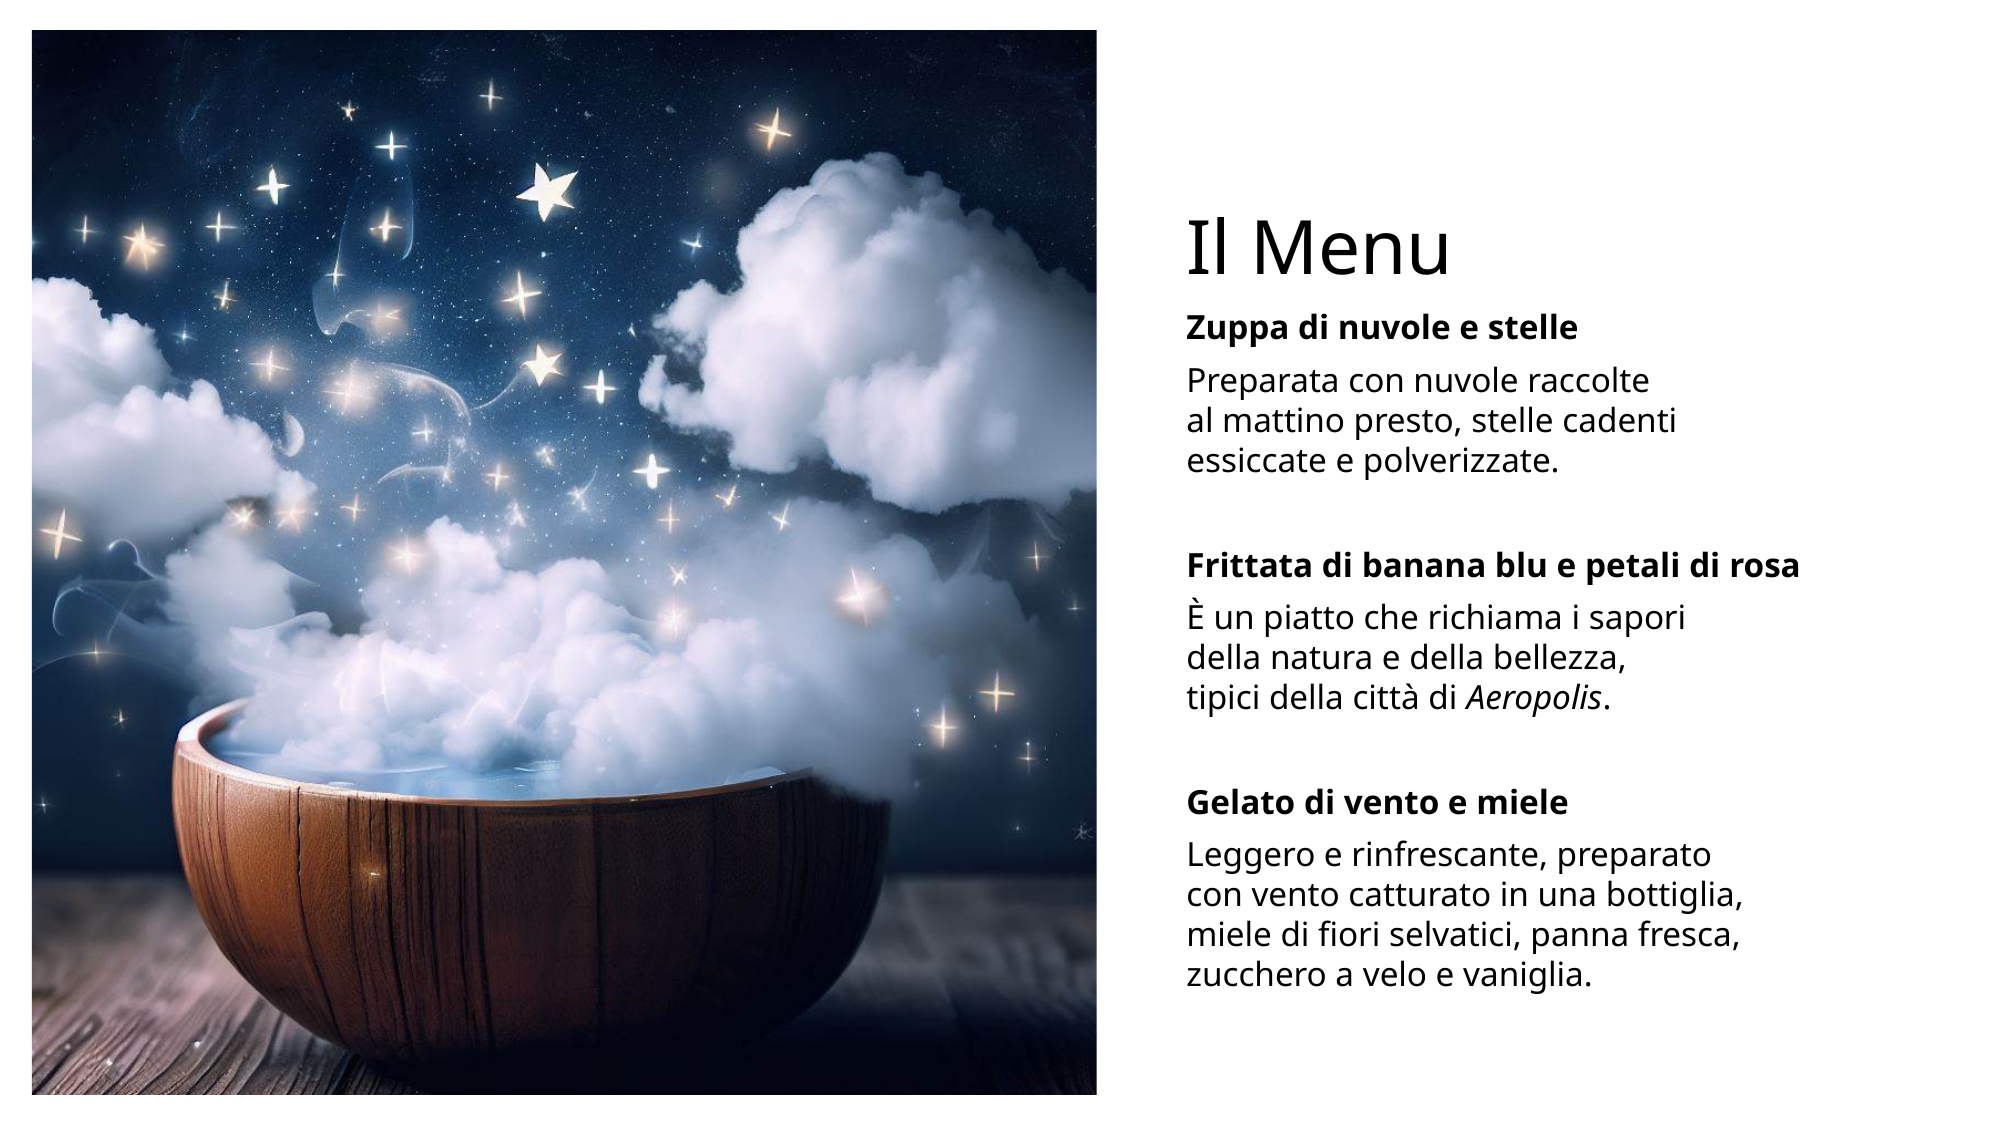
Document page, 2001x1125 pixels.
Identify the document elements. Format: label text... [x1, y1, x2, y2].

text_box Zuppa di nuvole e stelle Preparata con nuvole raccolte al mattino presto, stelle cadenti essiccate e polverizzate. Frittata di banana blu e petali di rosa È un piatto che richiama i sapori della natura e della bellezza, tipici della città di Aeropolis. Gelato di vento e miele Leggero e rinfrescante, preparato con vento catturato in una bottiglia, miele di fiori selvatici, panna fresca, zucchero a velo e vaniglia. [1171, 299, 1946, 1001]
picture [31, 30, 1097, 1095]
text_box Il Menu [1171, 191, 1750, 297]
